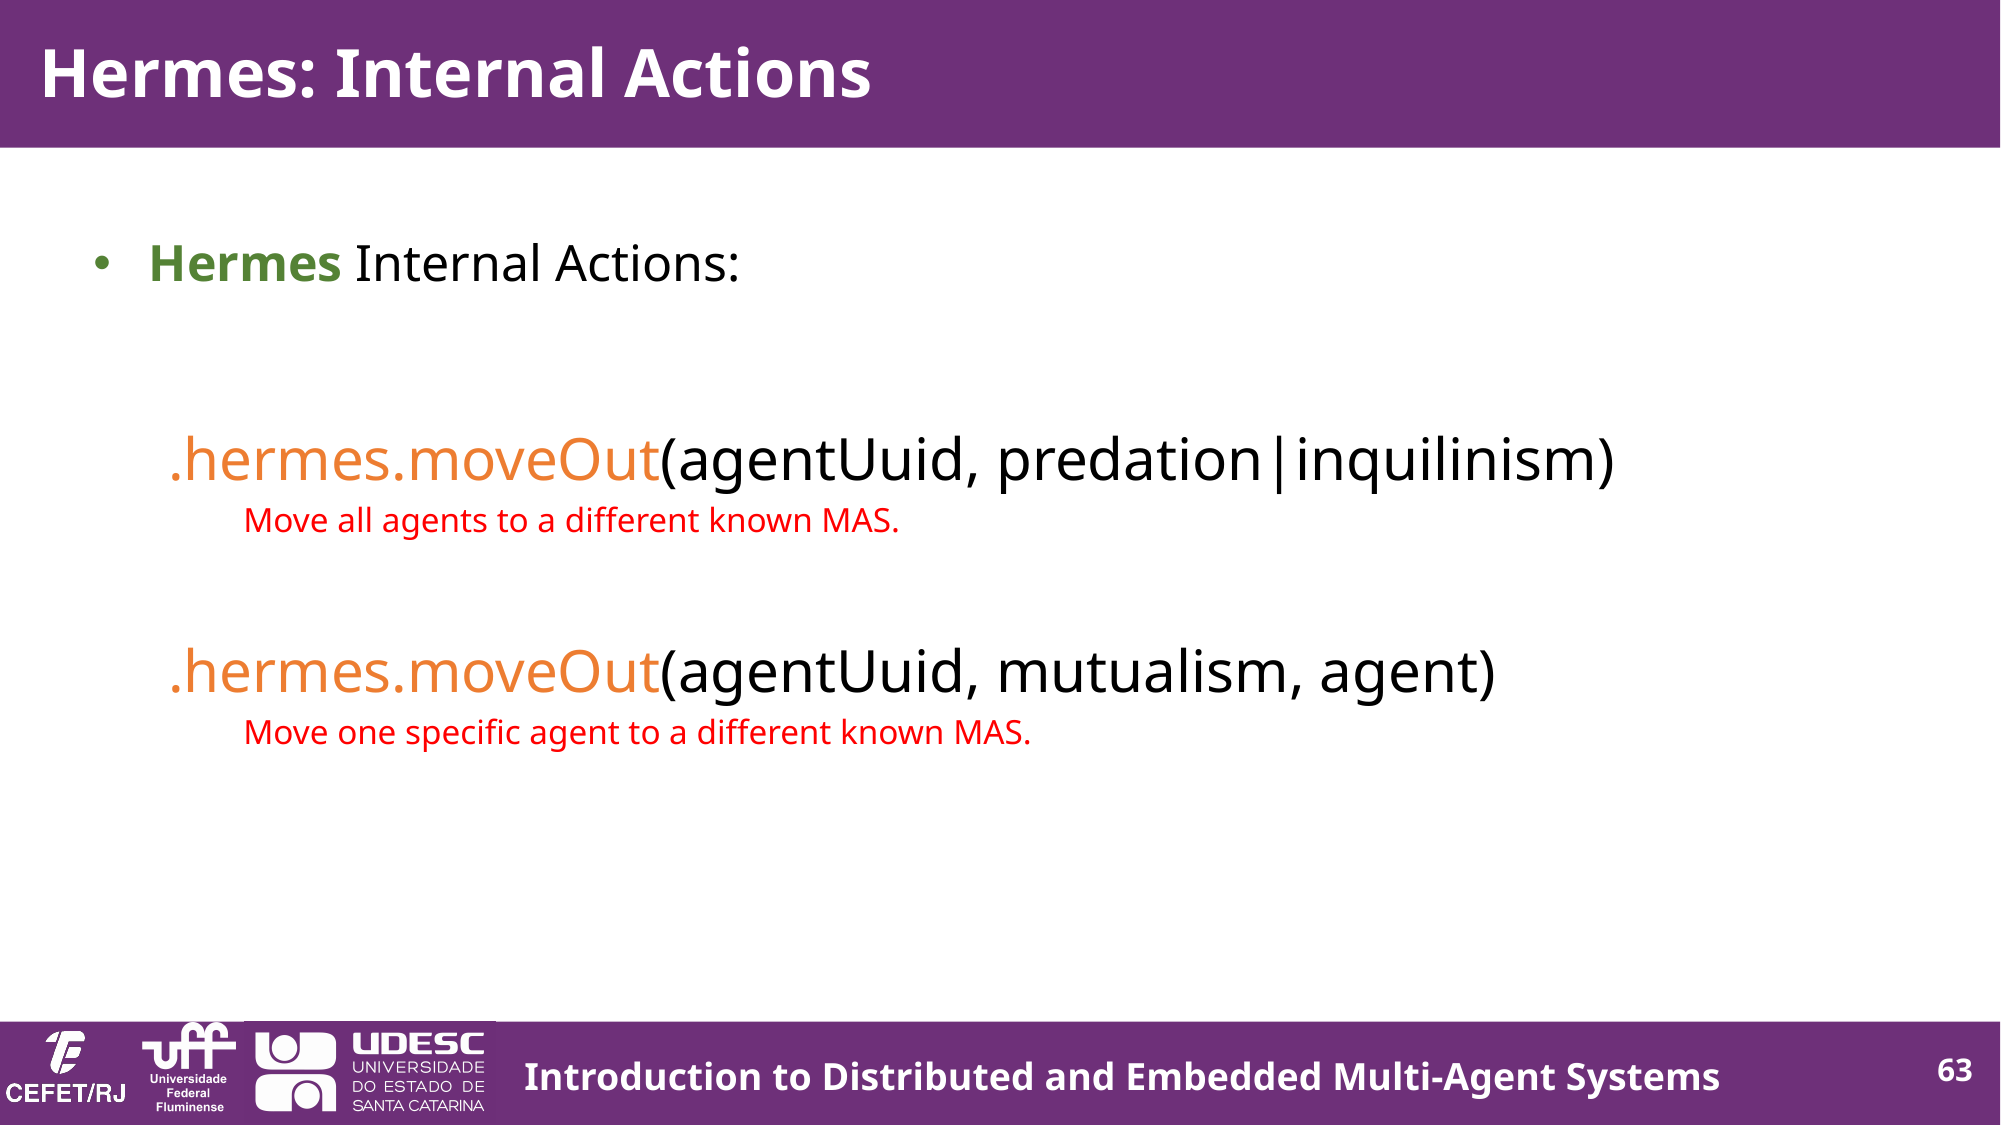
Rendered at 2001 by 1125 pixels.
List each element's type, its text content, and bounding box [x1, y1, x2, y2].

text_box Hermes Internal Actions: .hermes.moveOut(agentUuid, predation|inquilinism) Move all agents to a different known MAS. .hermes.moveOut(agentUuid, mutualism, agent) Move one specific agent to a different known MAS. [78, 231, 1832, 1005]
picture [141, 1021, 237, 1117]
picture [6, 1009, 125, 1125]
text_box Hermes: Internal Actions [25, 23, 1999, 119]
picture [244, 1021, 496, 1123]
